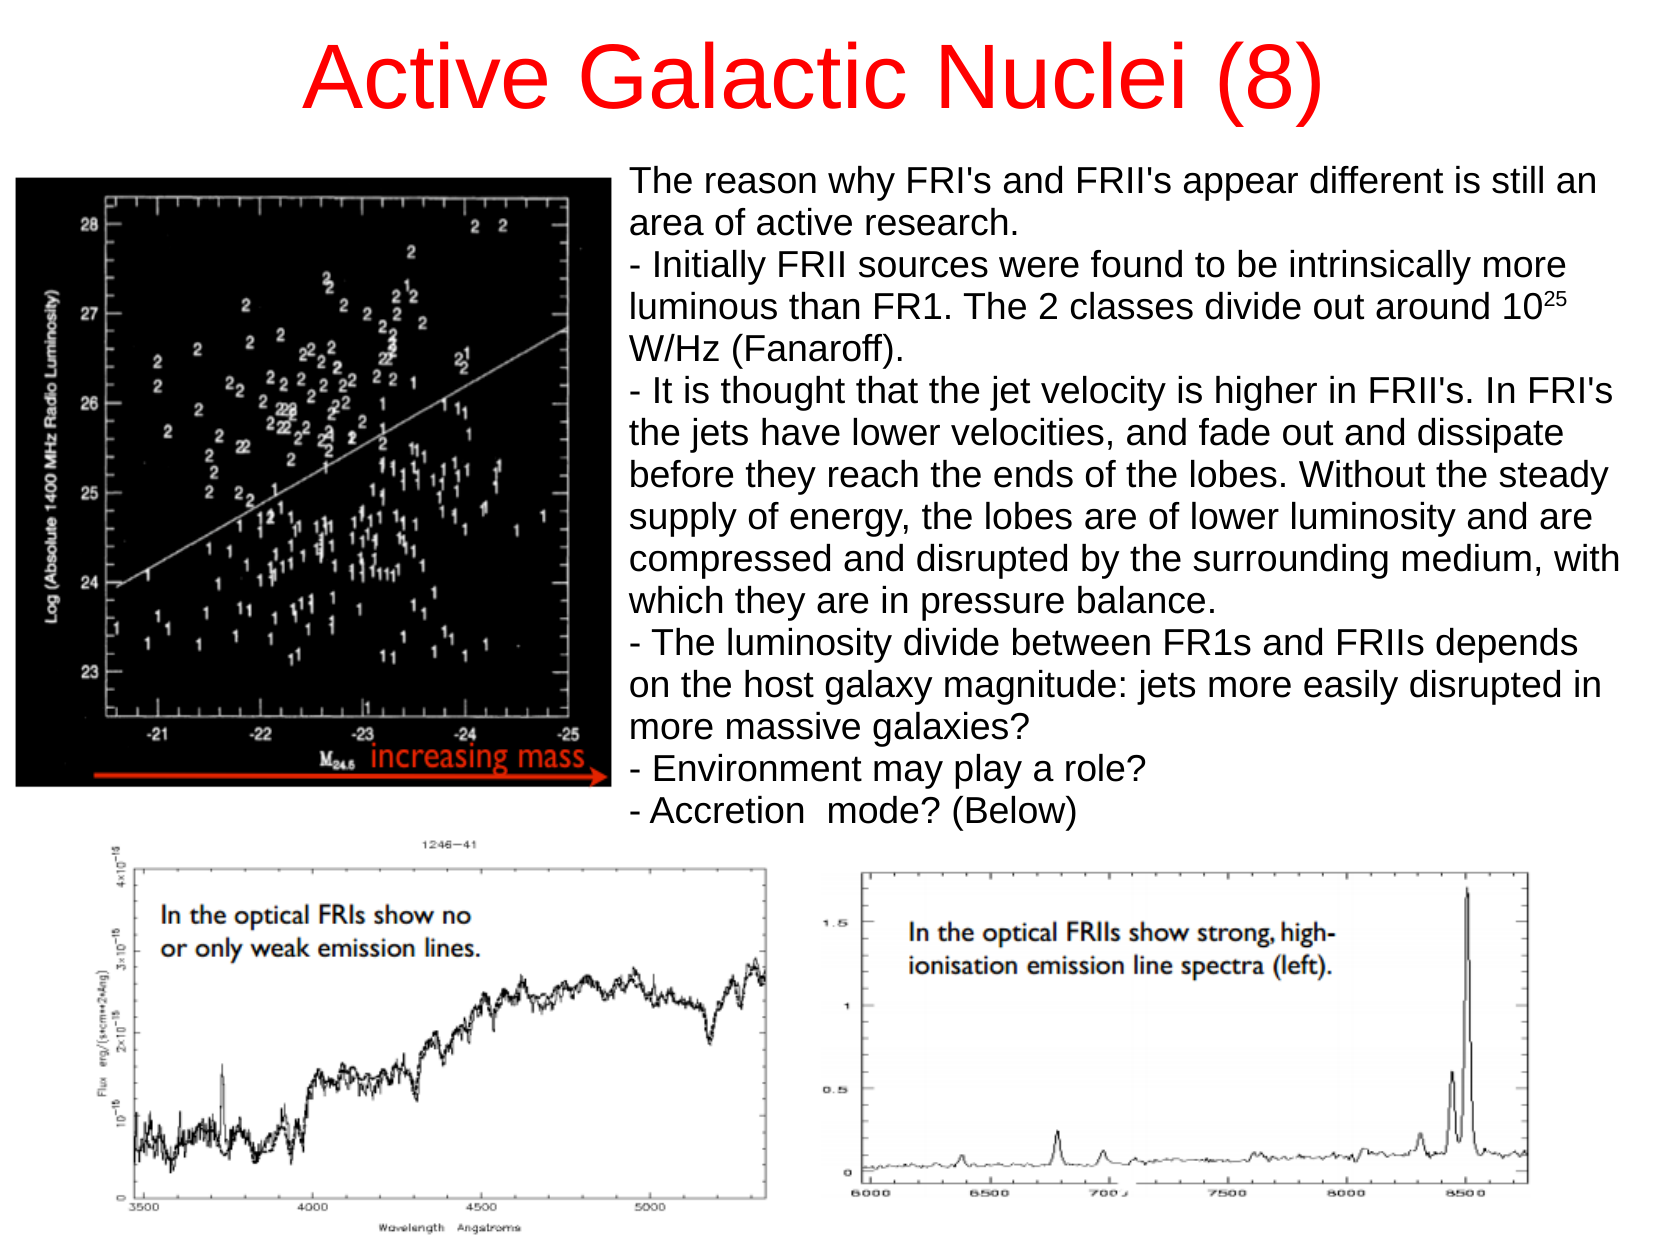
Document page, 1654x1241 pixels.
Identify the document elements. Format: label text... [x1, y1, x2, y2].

picture [0, 165, 614, 805]
text_box The reason why FRI's and FRII's appear different is still an area of active research. - Initially FRII sources were found to be intrinsically more luminous than FR1. The 2 classes divide out around 1025 W/Hz (Fanaroff). - It is thought that the jet velocity is higher in FRII's. In FRI's the jets have lower velocities, and fade out and dissipate before they reach the ends of the lobes. Without the steady supply of energy, the lobes are of lower luminosity and are compressed and disrupted by the surrounding medium, with which they are in pressure balance. - The luminosity divide between FR1s and FRIIs depends on the host galaxy magnitude: jets more easily disrupted in more massive galaxies? - Environment may play a role? - Accretion mode? (Below) [614, 151, 1642, 839]
picture [70, 833, 1560, 1241]
title Active Galactic Nuclei (8) [153, 23, 1477, 130]
